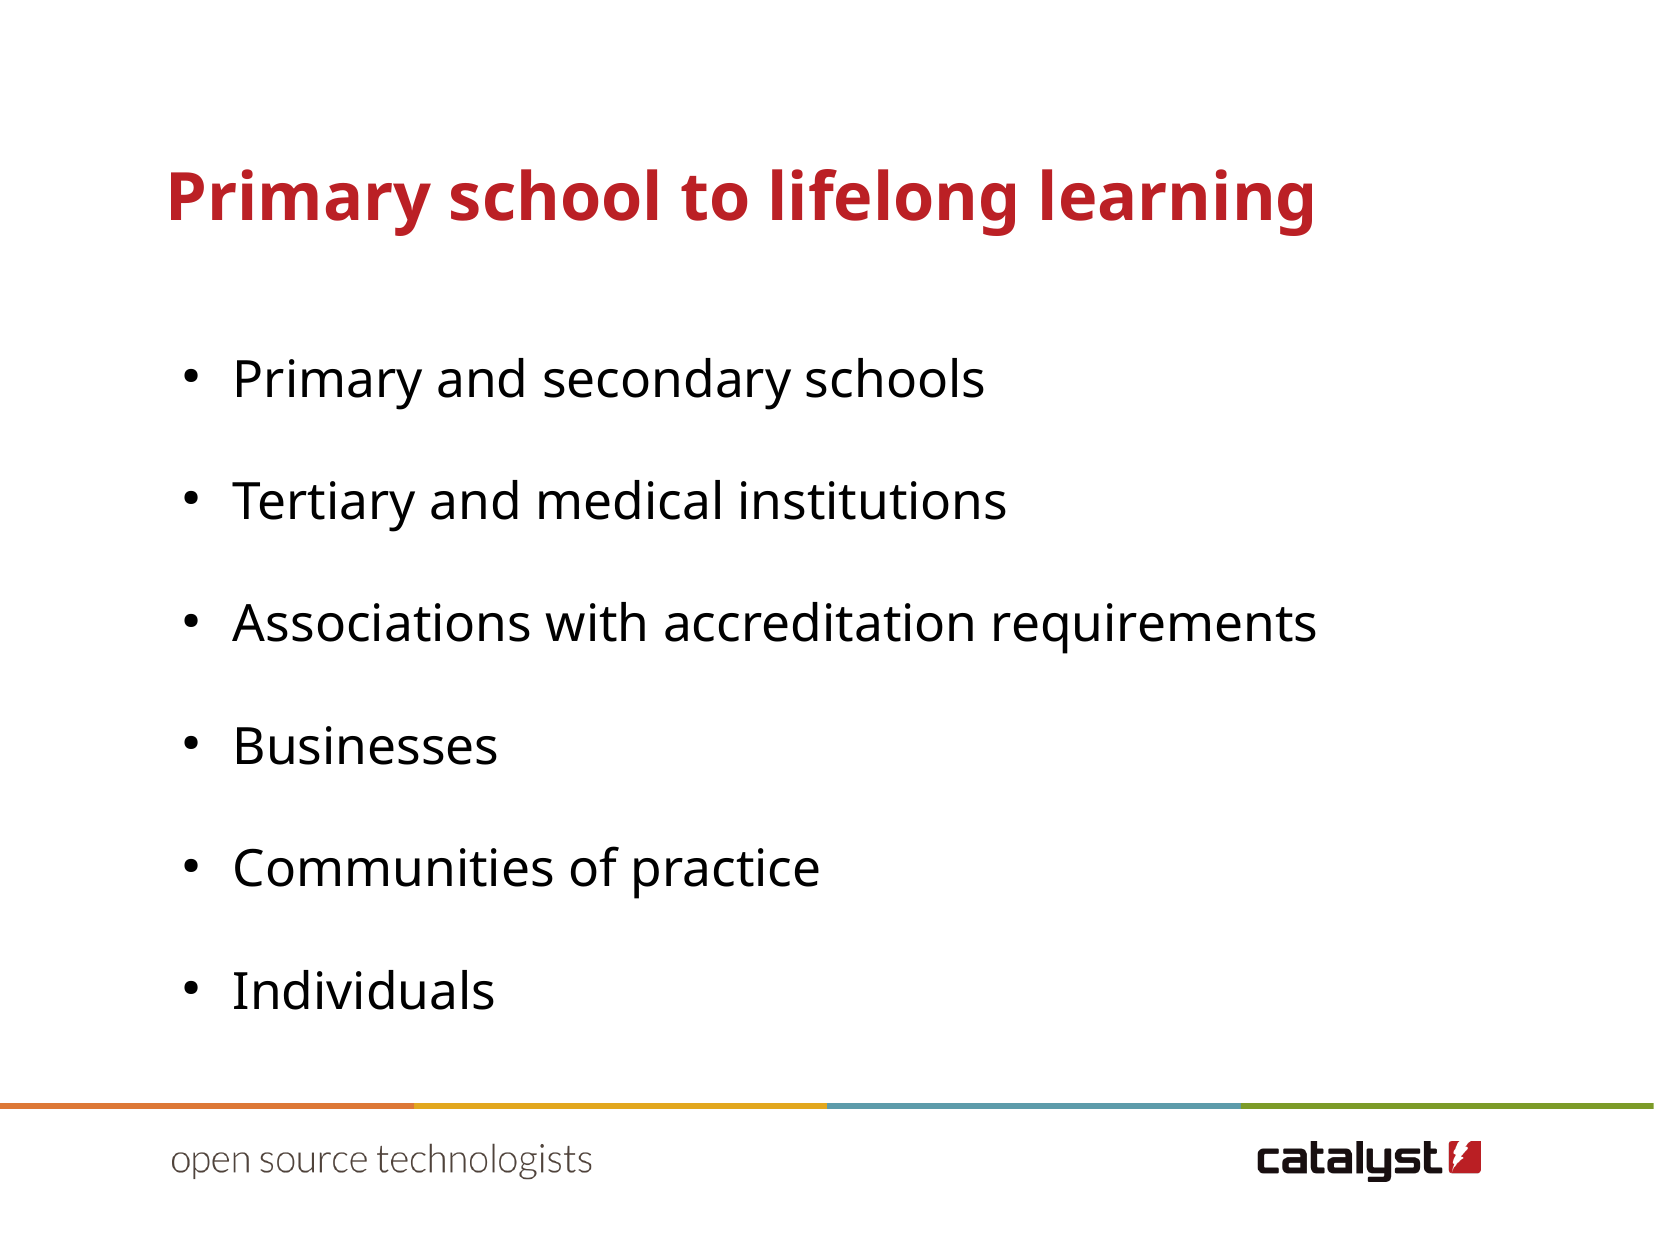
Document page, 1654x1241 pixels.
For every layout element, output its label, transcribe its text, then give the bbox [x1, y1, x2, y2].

list Primary and secondary schools Tertiary and medical institutions Associations with accreditation requirements Businesses Communities of practice Individuals [165, 307, 1489, 1027]
picture [0, 1103, 1654, 1182]
title Primary school to lifelong learning [165, 90, 1489, 298]
